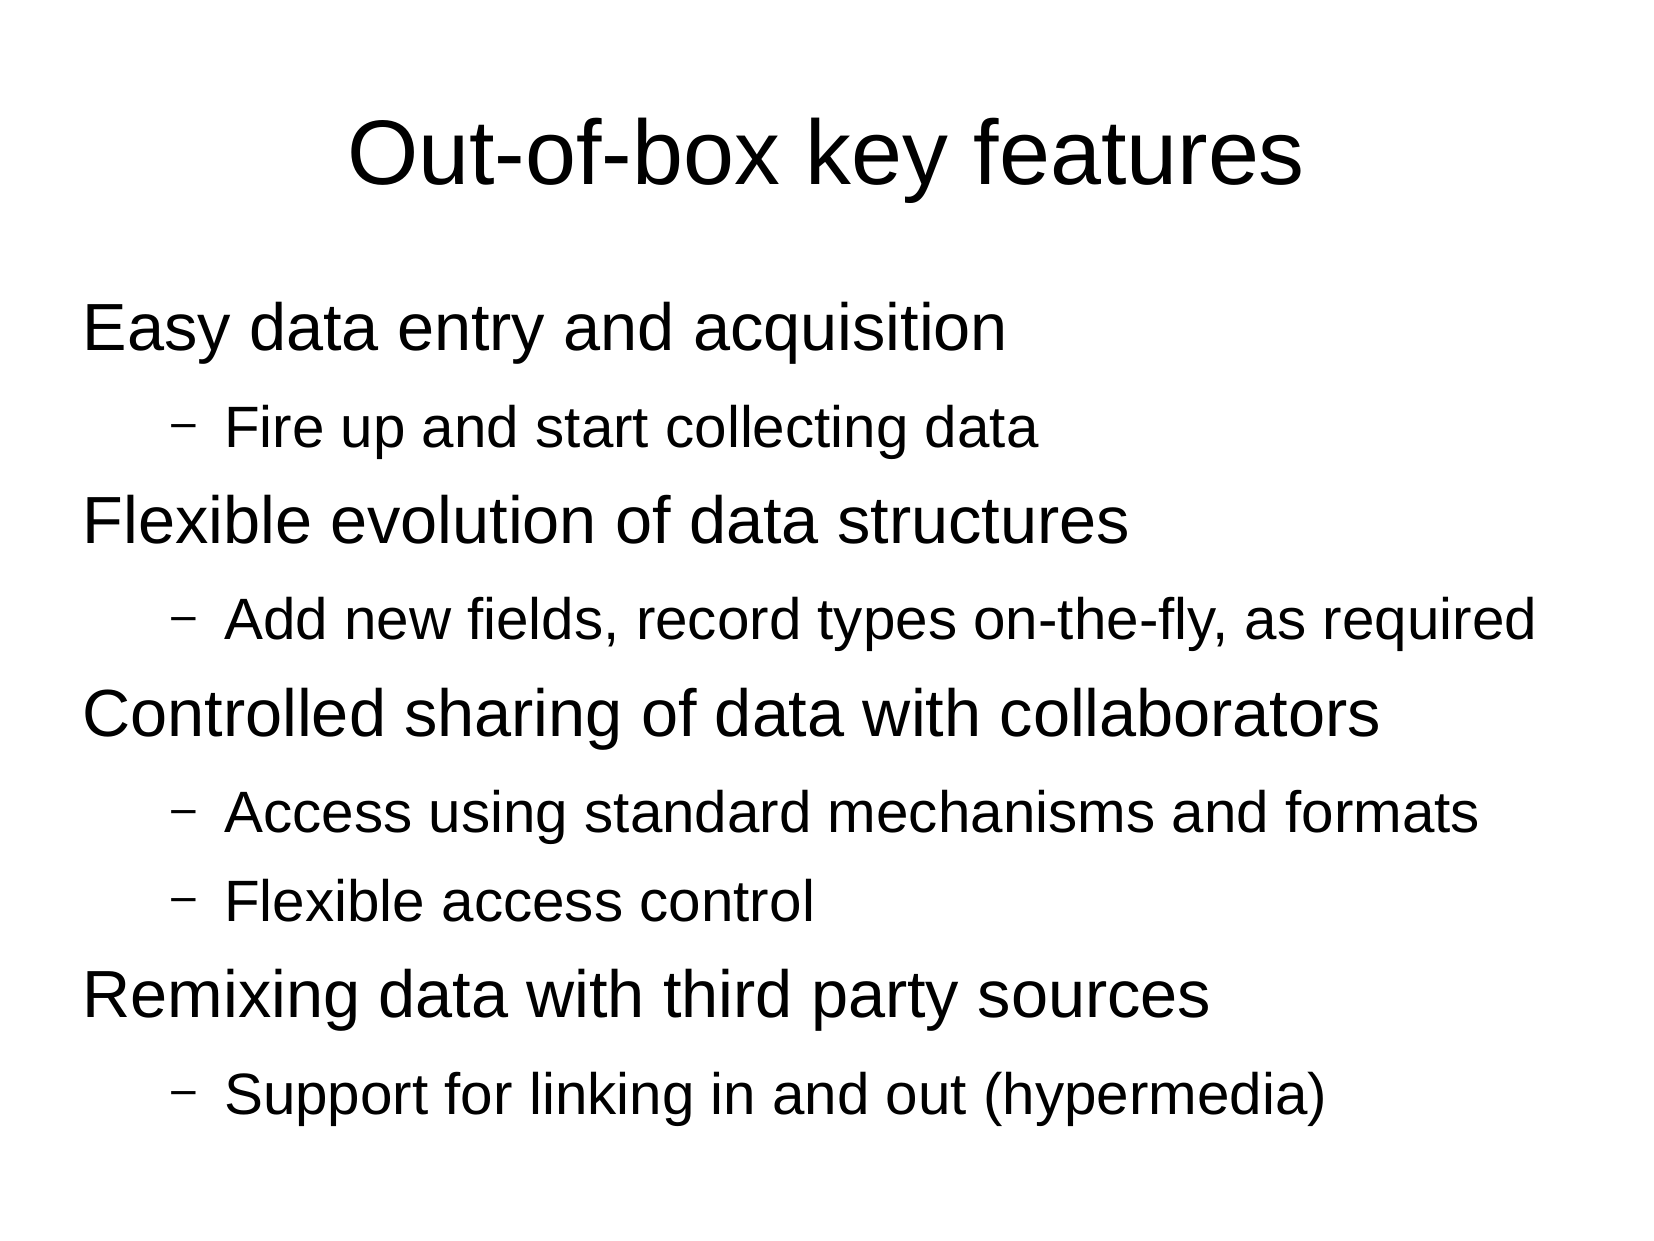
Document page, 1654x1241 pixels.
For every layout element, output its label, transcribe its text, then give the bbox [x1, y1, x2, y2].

list Easy data entry and acquisition Fire up and start collecting data Flexible evolution of data structures Add new fields, record types on-the-fly, as required Controlled sharing of data with collaborators Access using standard mechanisms and formats Flexible access control Remixing data with third party sources Support for linking in and out (hypermedia) [82, 290, 1571, 1126]
title Out-of-box key features [82, 49, 1571, 257]
